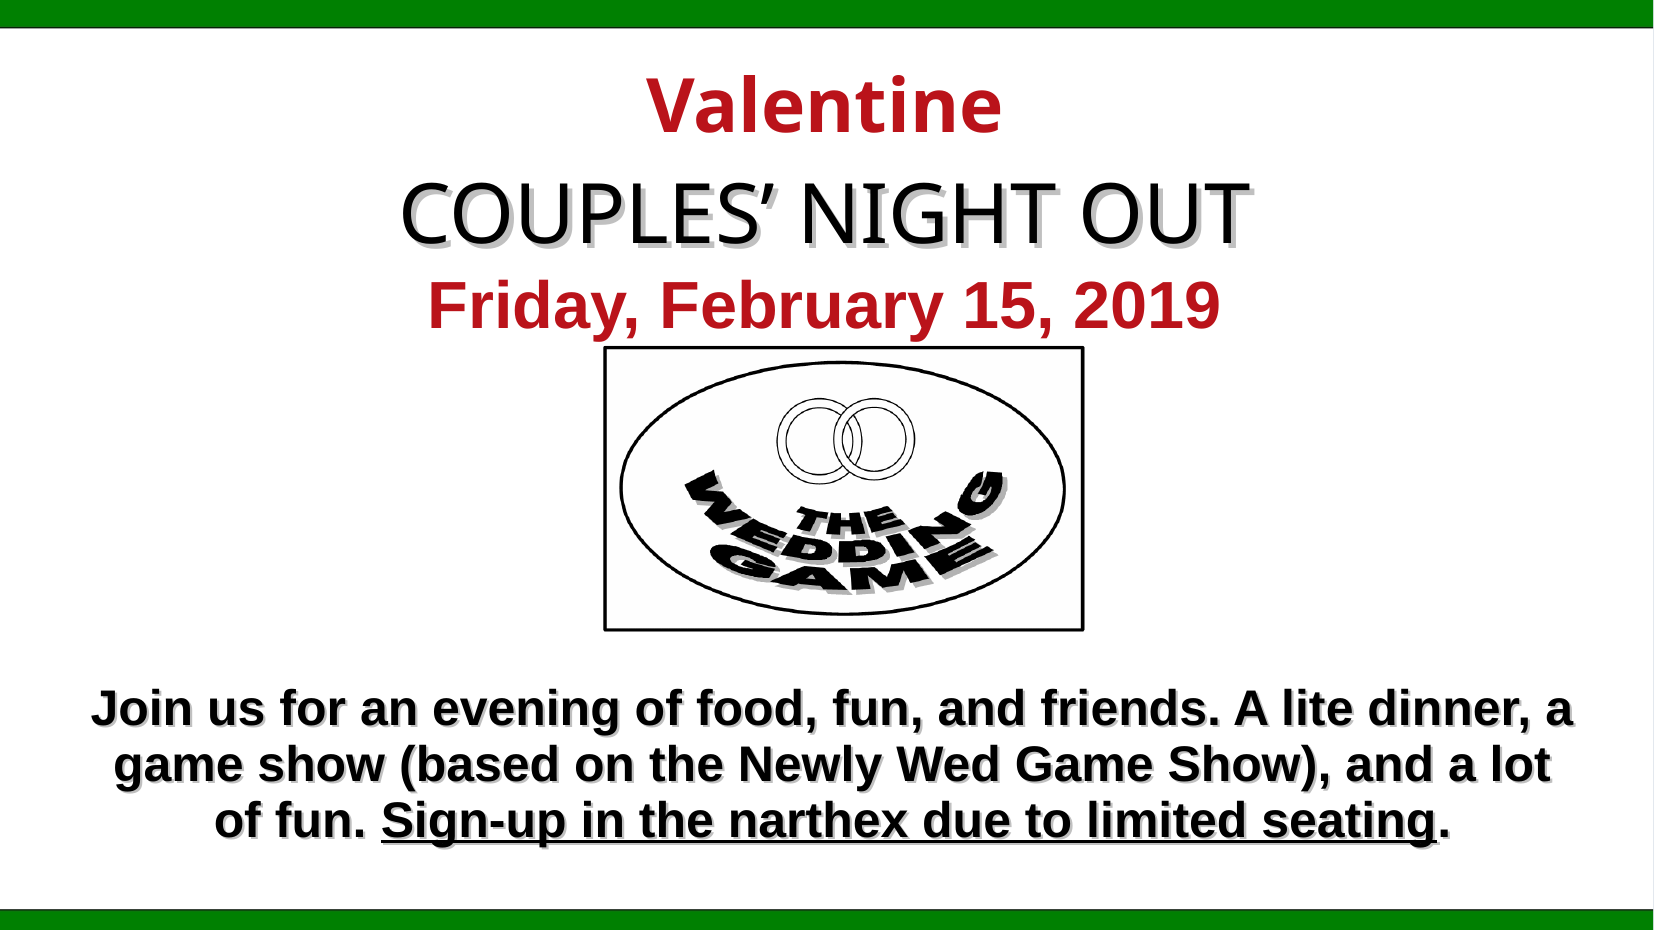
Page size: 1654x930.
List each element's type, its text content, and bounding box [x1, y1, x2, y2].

text_box Join us for an evening of food, fun, and friends. A lite dinner, a game show (based on the Newly Wed Game Show), and a lot of fun. Sign-up in the narthex due to limited seating. [75, 672, 1591, 886]
text_box Valentine COUPLES’ NIGHT OUT Friday, February 15, 2019 [90, 44, 1561, 324]
picture [0, 0, 1654, 930]
